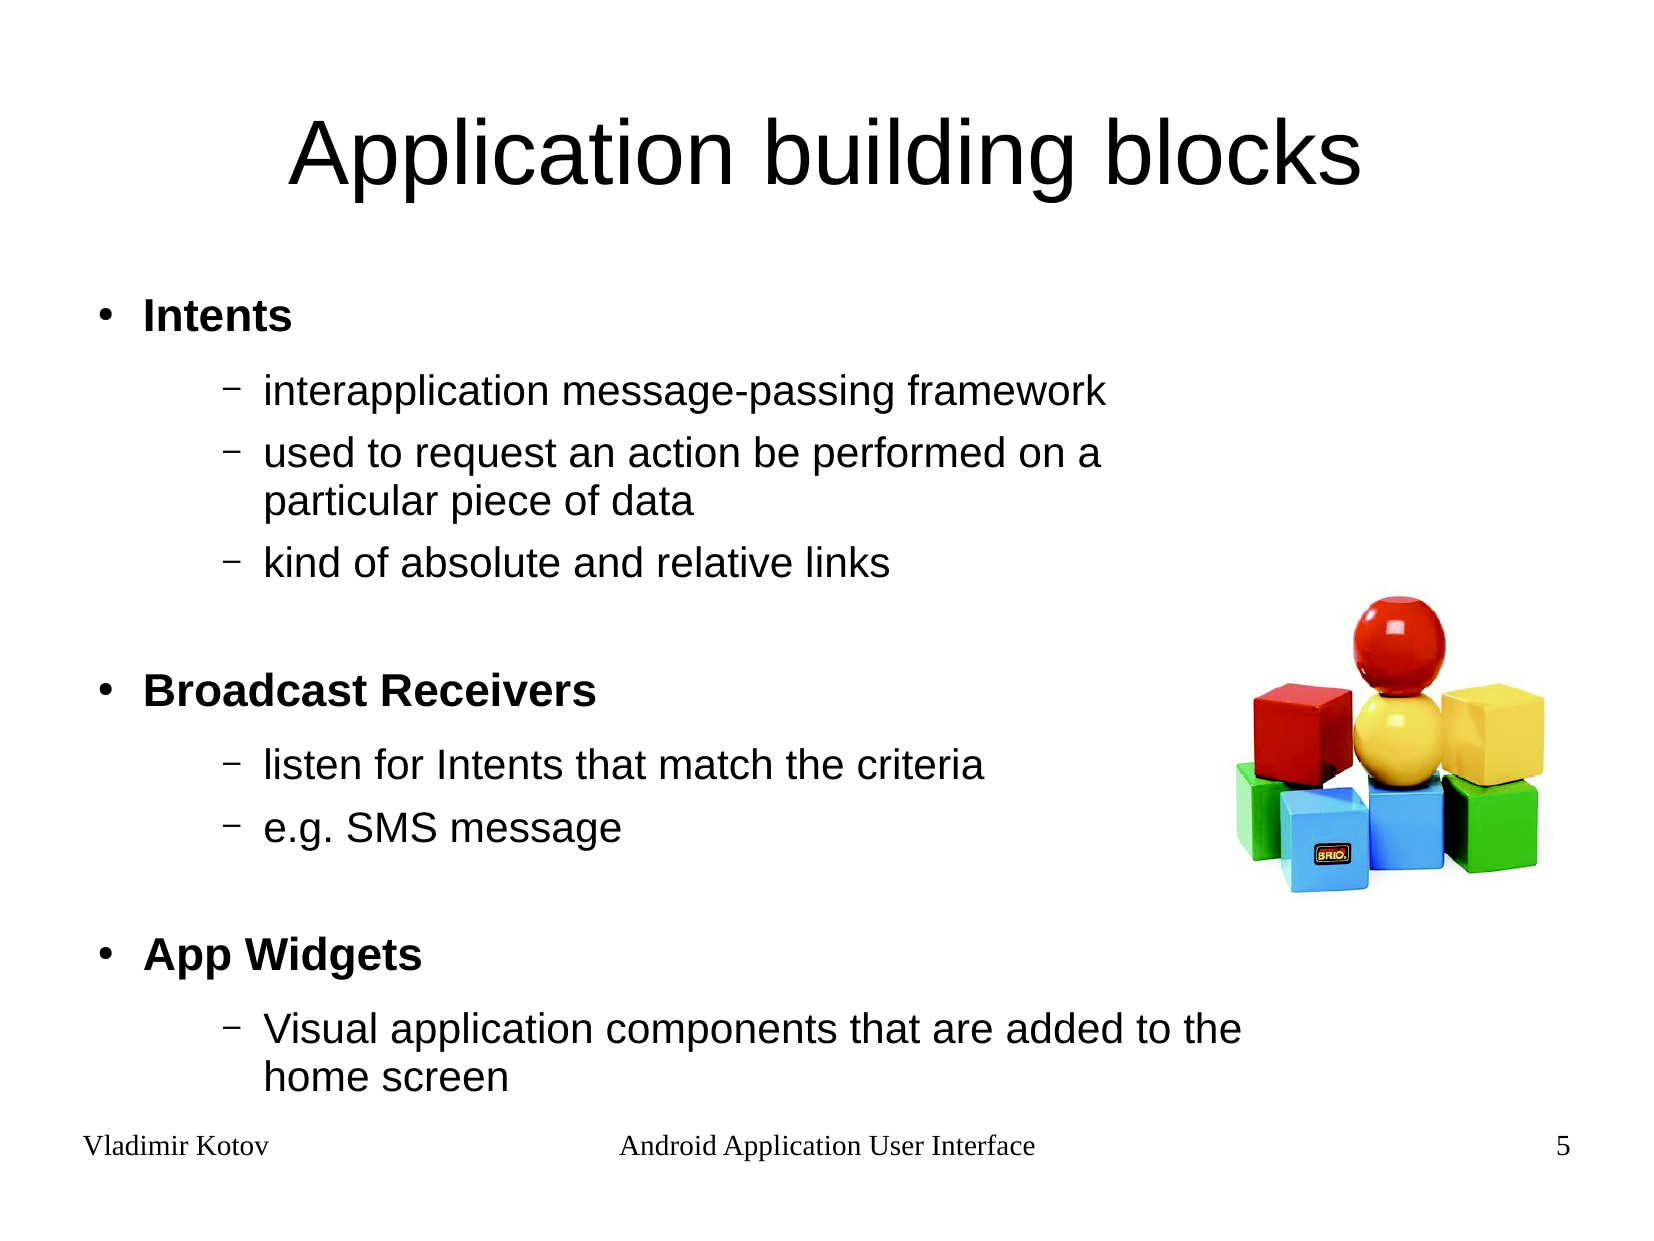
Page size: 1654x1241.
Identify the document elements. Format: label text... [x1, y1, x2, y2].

picture [1170, 578, 1586, 909]
list Intents interapplication message-passing framework used to request an action be performed on a particular piece of data kind of absolute and relative links Broadcast Receivers listen for Intents that match the criteria e.g. SMS message App Widgets Visual application components that are added to the home screen [82, 290, 1266, 1109]
title Application building blocks [82, 56, 1571, 250]
